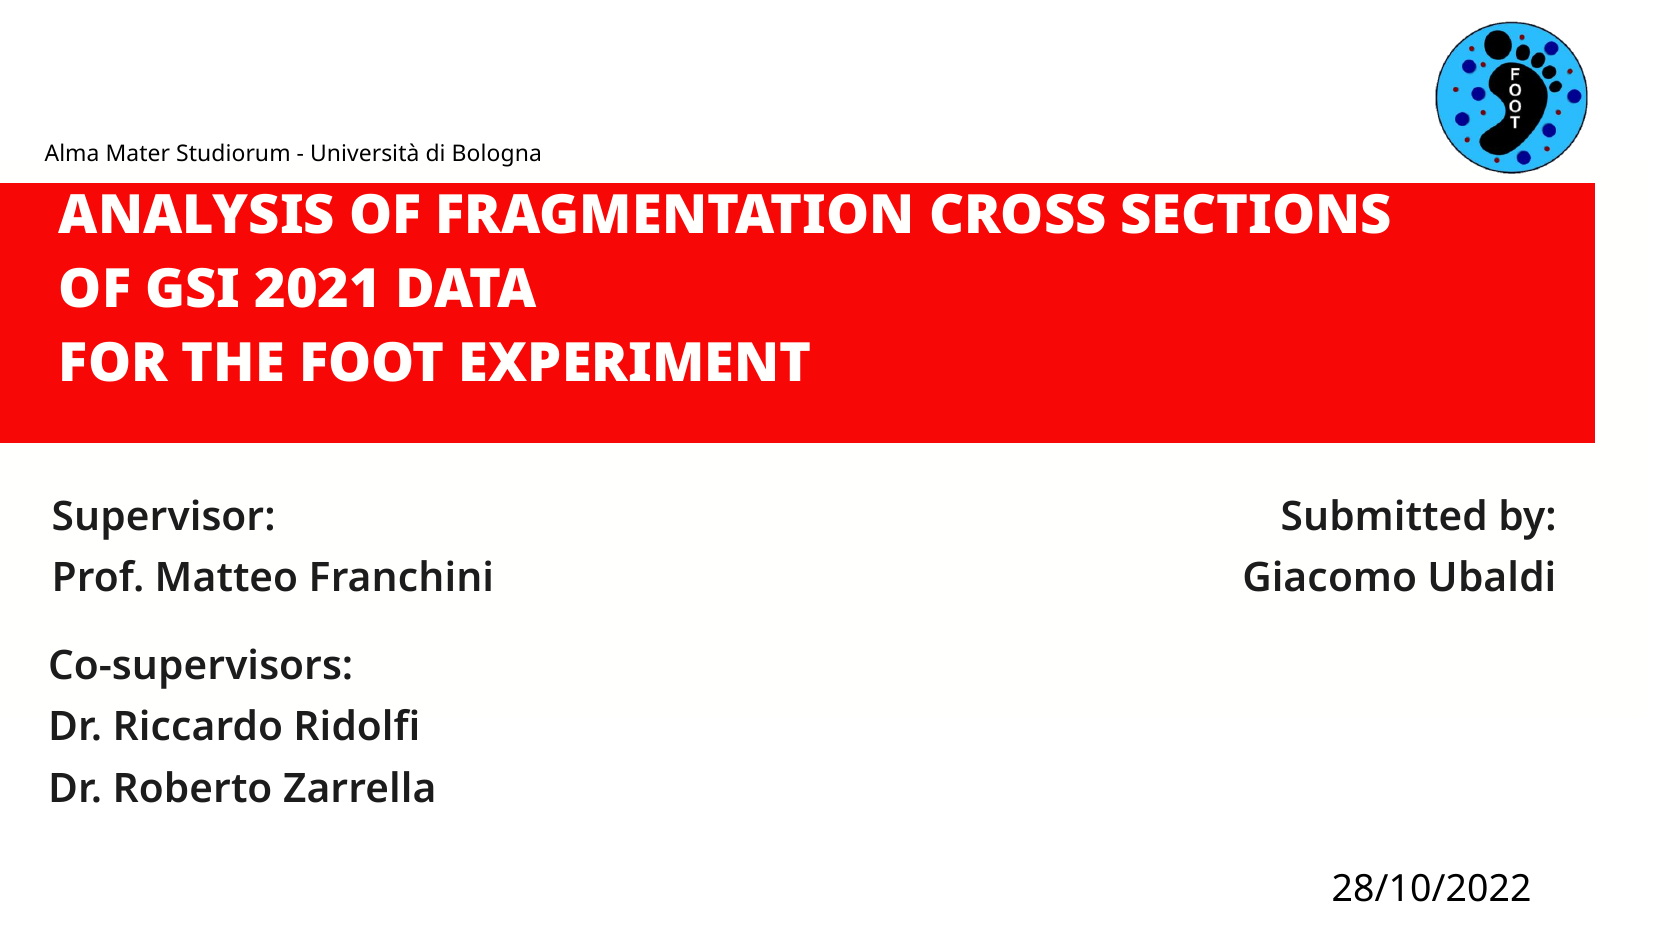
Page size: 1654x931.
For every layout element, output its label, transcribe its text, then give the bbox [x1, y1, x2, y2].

picture [1421, 18, 1604, 181]
text_box 28/10/2022 [1316, 853, 1563, 913]
list Submitted by: Giacomo Ubaldi [674, 486, 1557, 616]
title ANALYSIS OF FRAGMENTATION CROSS SECTIONS OF GSI 2021 DATA FOR THE FOOT EXPERIMENT [59, 206, 1595, 398]
list Co-supervisors: Dr. Riccardo Ridolfi Dr. Roberto Zarrella [48, 635, 671, 879]
text_box Alma Mater Studiorum - Università di Bologna [29, 130, 922, 189]
list Supervisor: Prof. Matteo Franchini [51, 486, 674, 627]
text_box [0, 160, 1645, 718]
